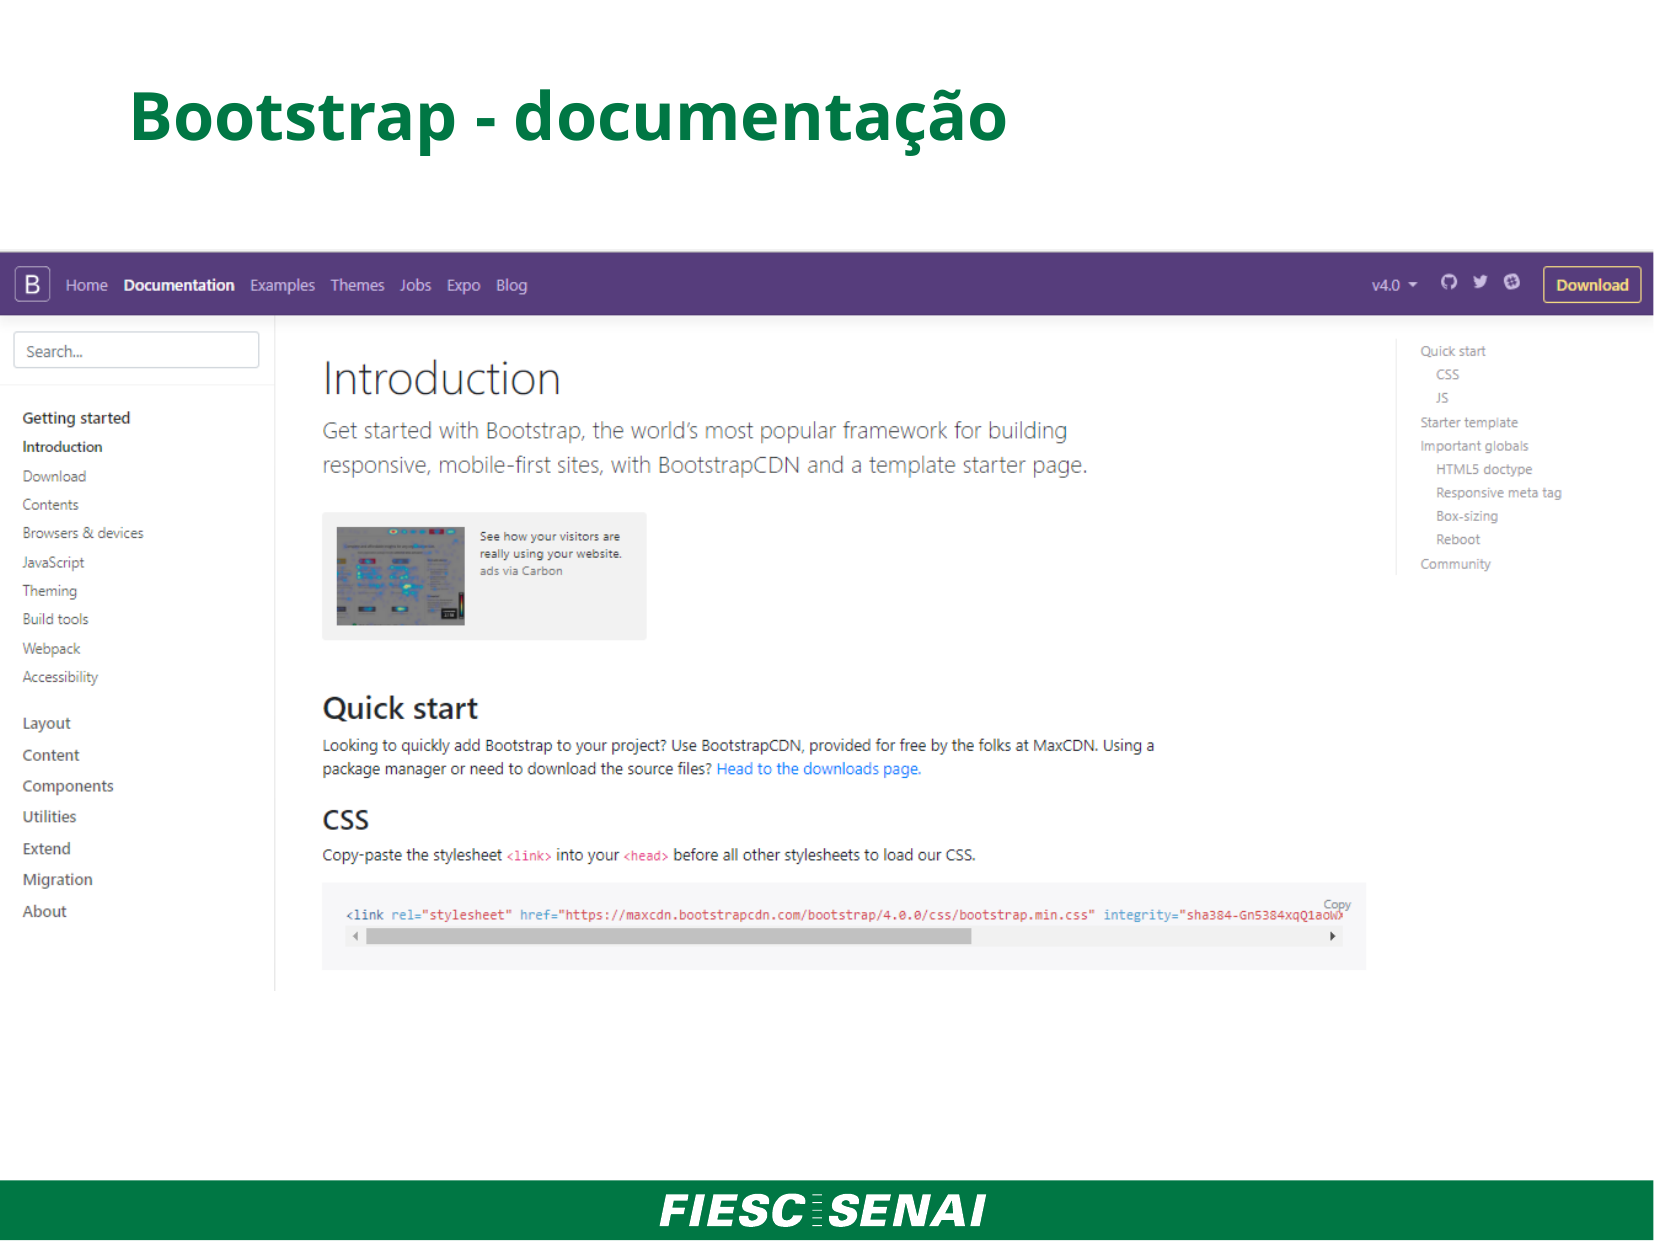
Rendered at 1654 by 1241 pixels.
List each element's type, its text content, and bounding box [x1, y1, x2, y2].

text_box Bootstrap - documentação [113, 39, 1540, 200]
picture [0, 249, 1654, 991]
